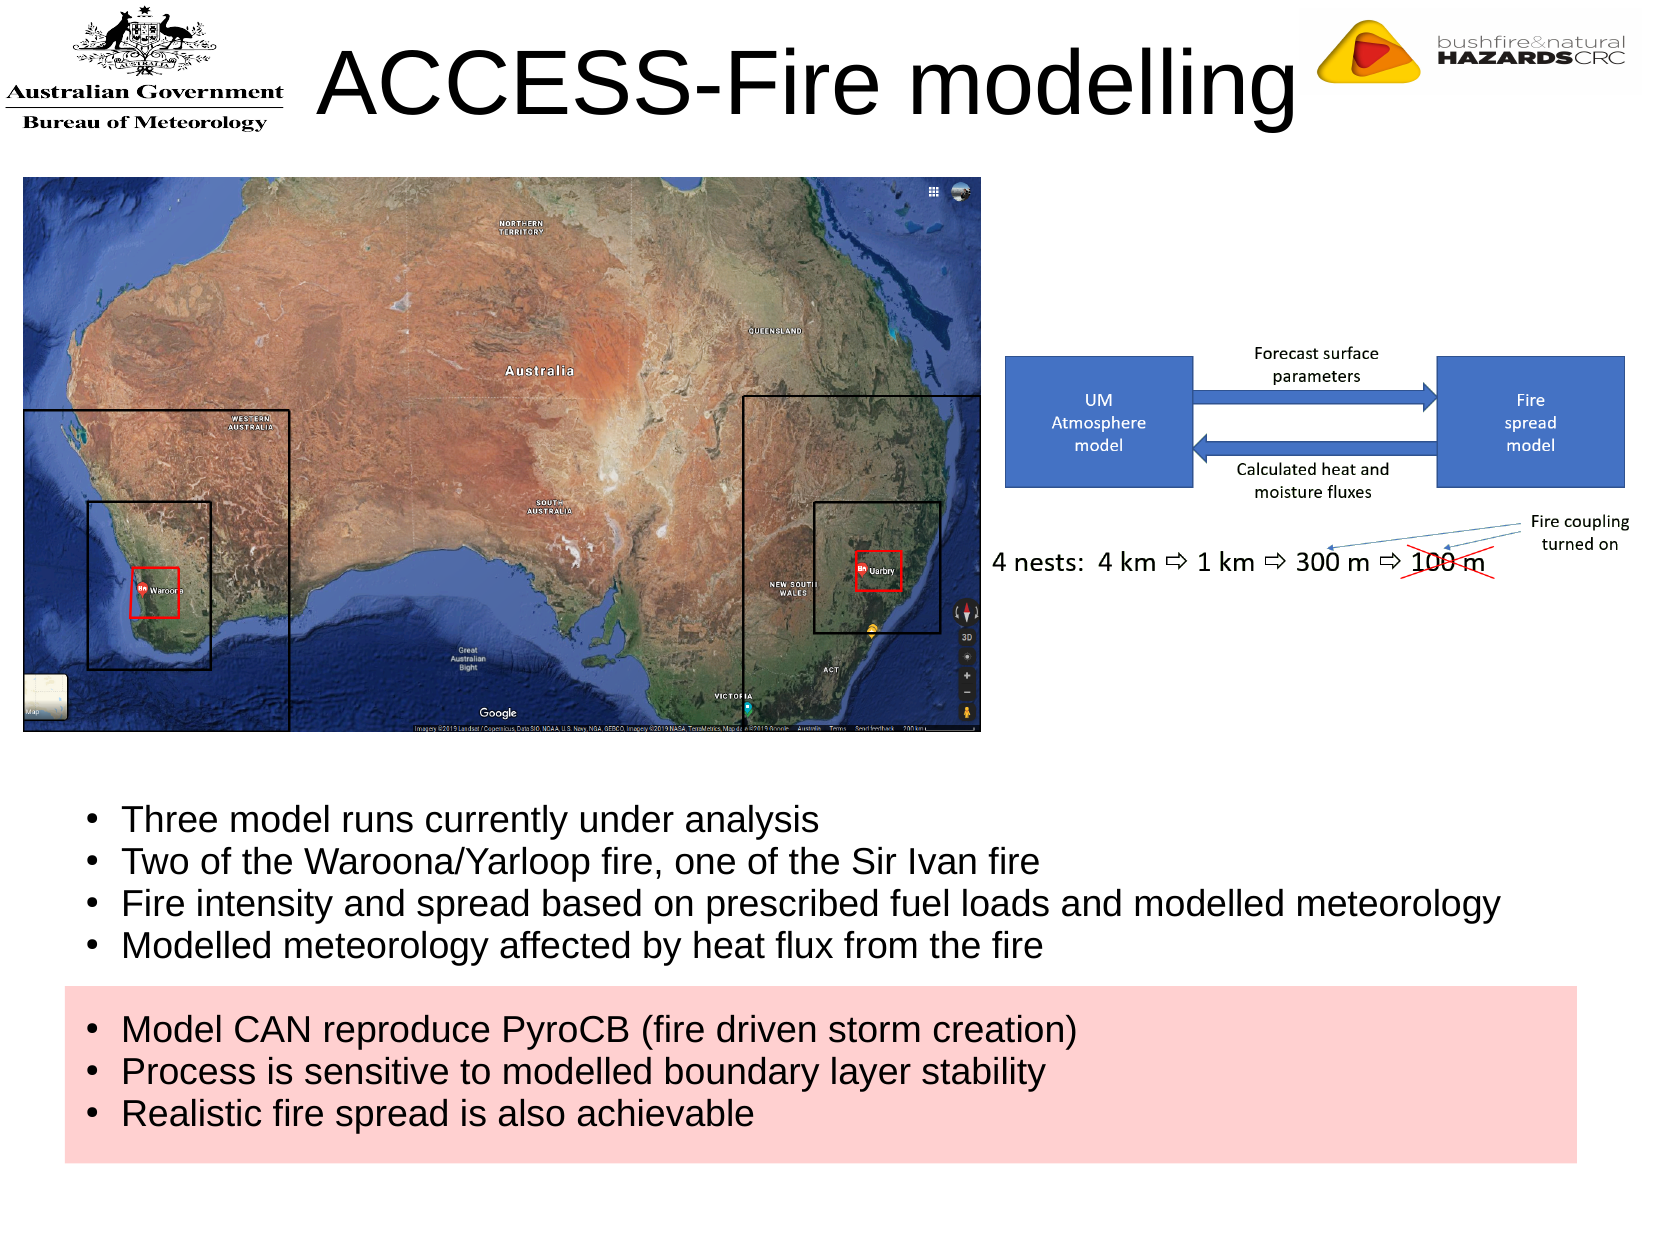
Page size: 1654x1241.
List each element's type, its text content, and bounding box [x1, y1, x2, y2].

picture [5, 5, 284, 132]
text_box Three model runs currently under analysis Two of the Waroona/Yarloop fire, one of the Sir Ivan fire Fire intensity and spread based on prescribed fuel loads and modelled meteorology Modelled meteorology affected by heat flux from the fire Model CAN reproduce PyroCB (fire driven storm creation) Process is sensitive to modelled boundary layer stability Realistic fire spread is also achievable [70, 791, 1595, 1143]
text_box [64, 986, 1577, 1164]
picture [1329, 8, 1642, 95]
picture [23, 177, 1652, 732]
title ACCESS-Fire modelling [289, 0, 1329, 166]
